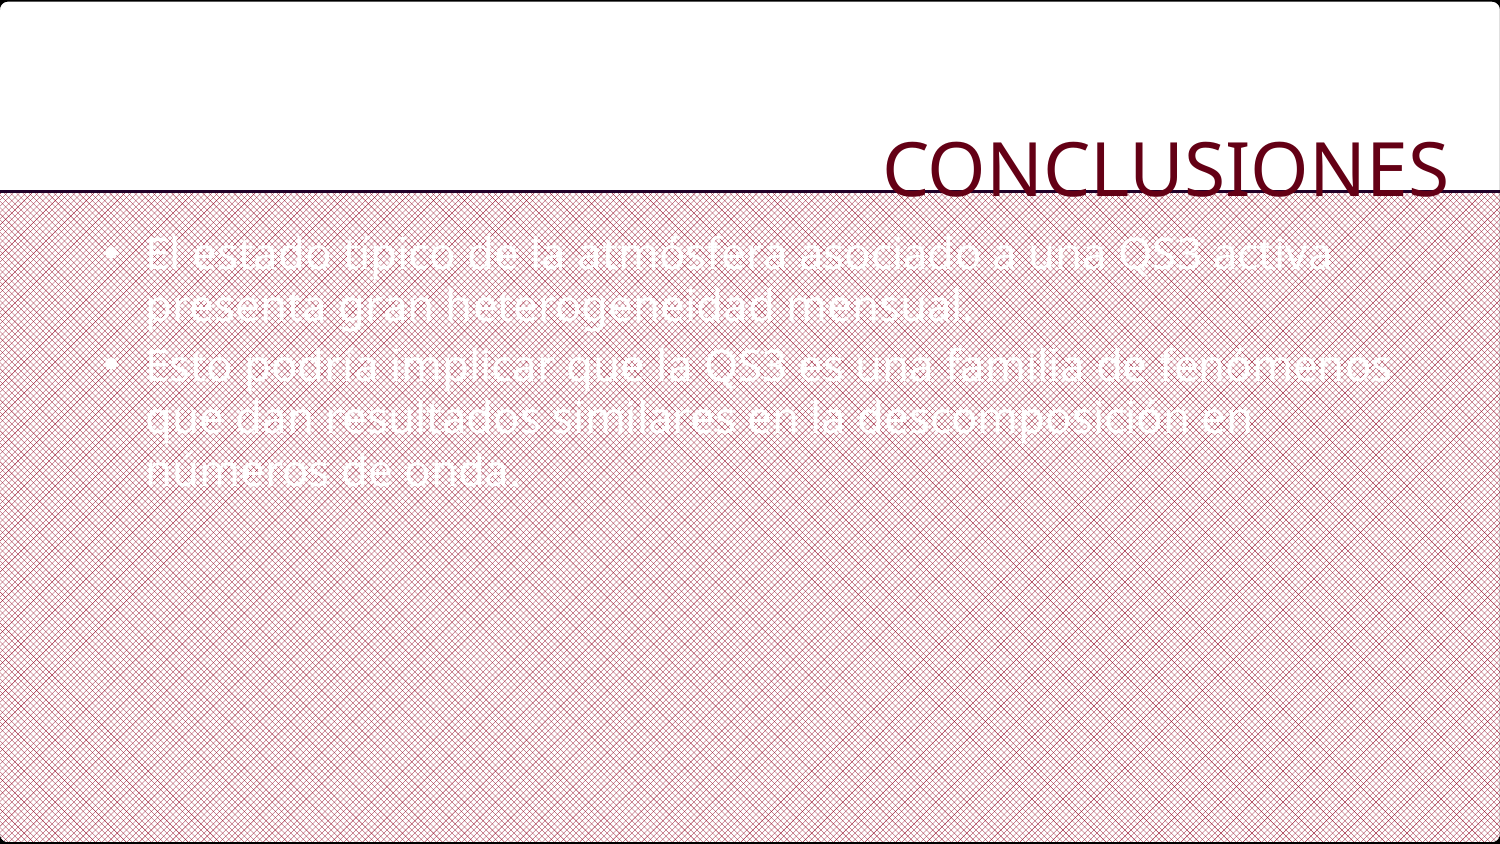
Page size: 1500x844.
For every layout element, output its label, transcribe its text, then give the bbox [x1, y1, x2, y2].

list El estado típico de la atmósfera asociado a una QS3 activa presenta gran heterogeneidad mensual. Esto podría implicar que la QS3 es una familia de fenómenos que dan resultados similares en la descomposición en números de onda. [88, 218, 1412, 795]
list Conclusiones [35, 91, 1465, 242]
